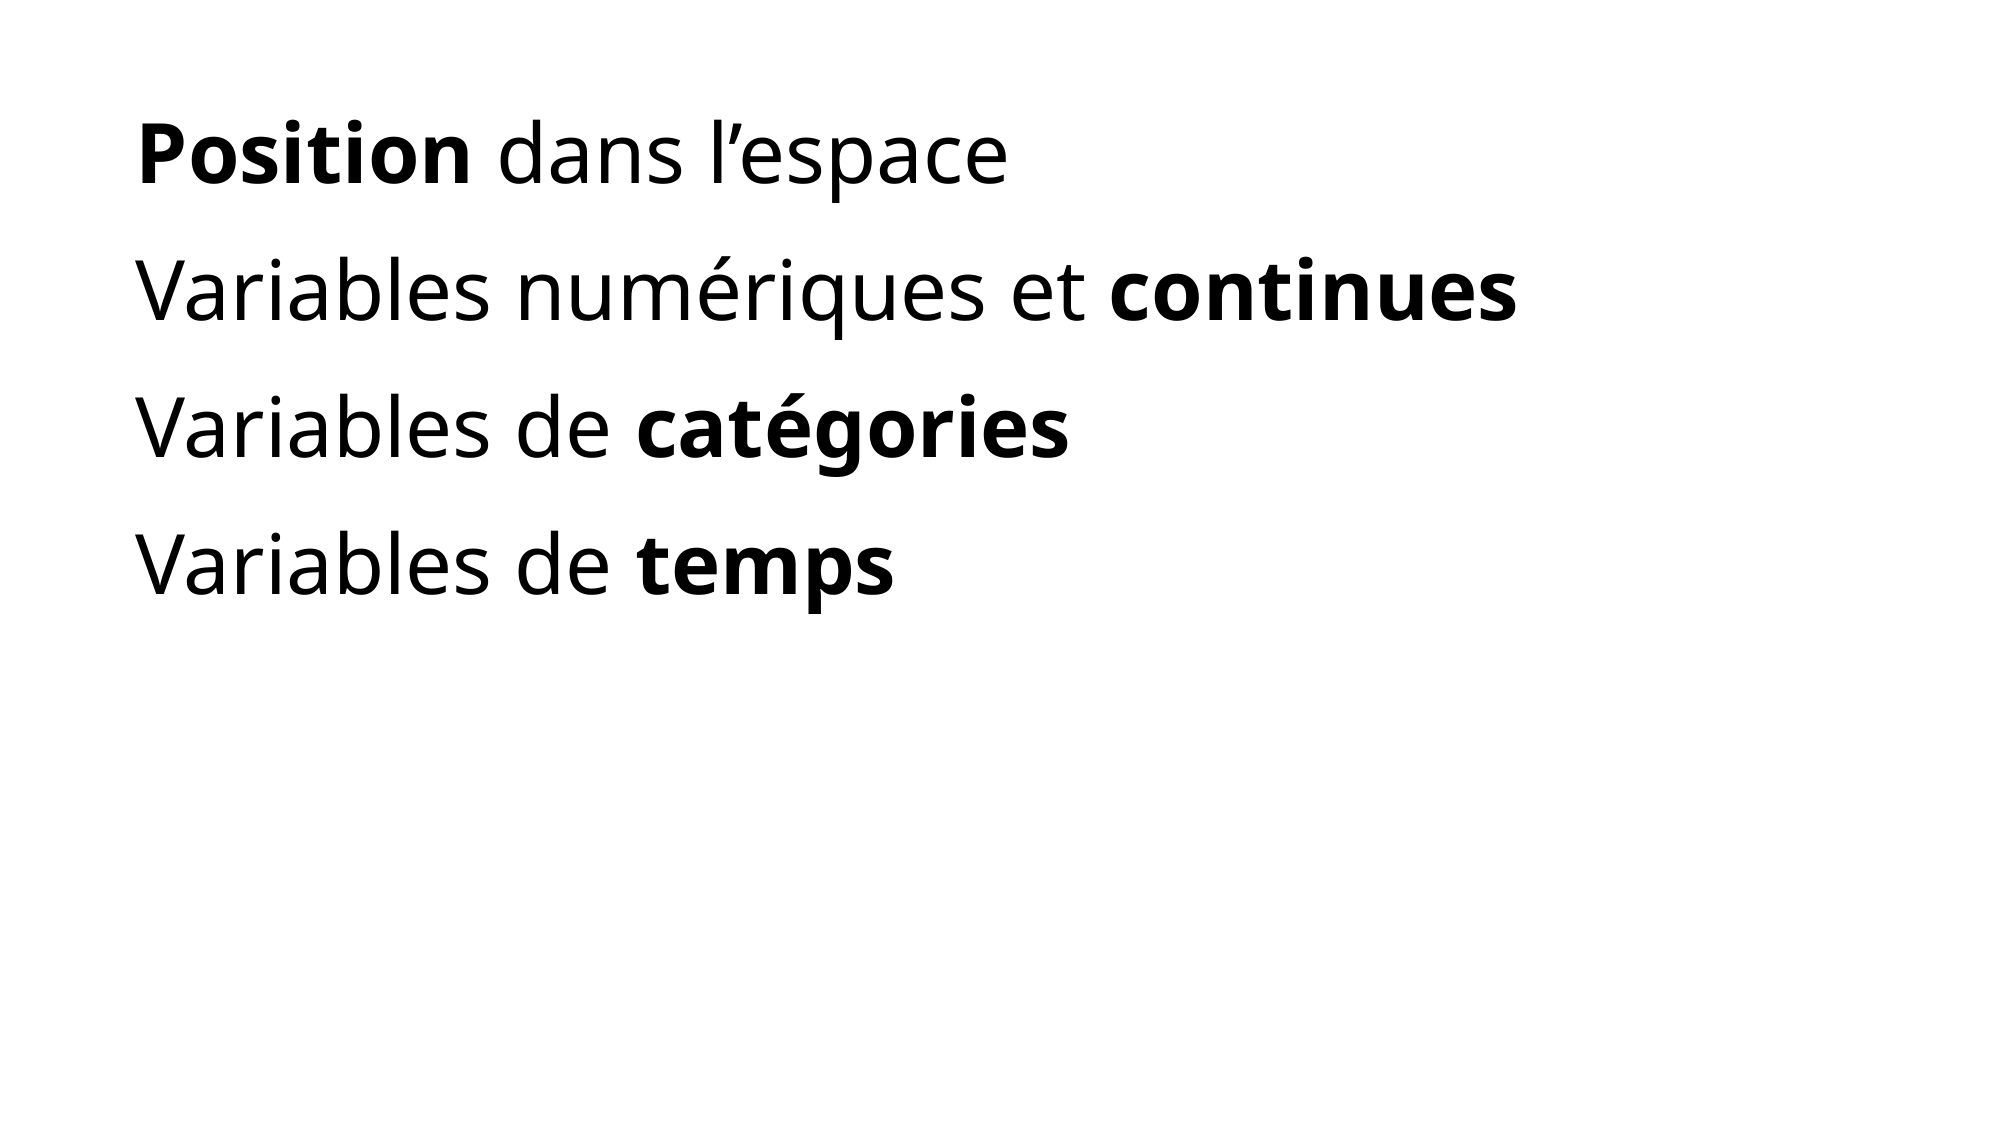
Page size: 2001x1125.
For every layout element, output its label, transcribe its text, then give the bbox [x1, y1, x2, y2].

text_box Position dans l’espace Variables numériques et continues Variables de catégories Variables de temps [76, 35, 1961, 1087]
